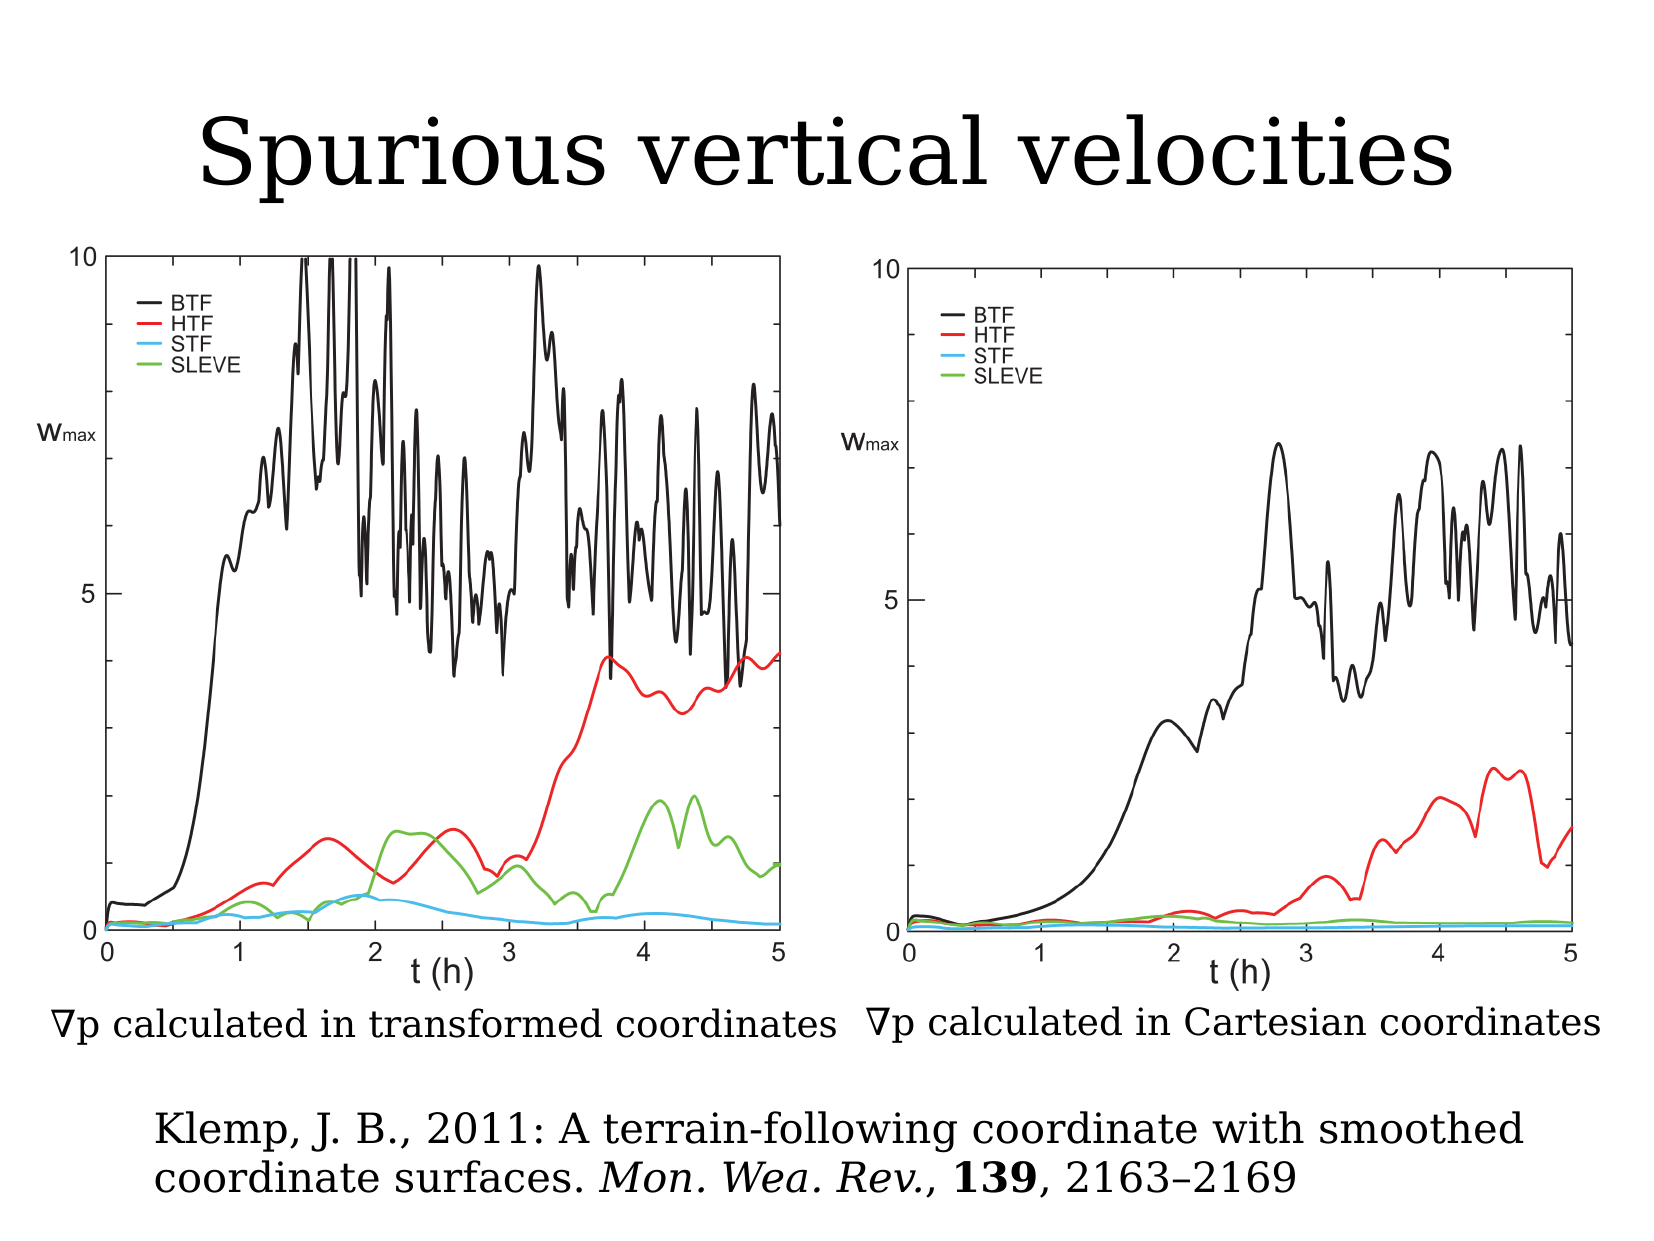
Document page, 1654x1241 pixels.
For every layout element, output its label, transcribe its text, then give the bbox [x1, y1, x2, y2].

picture [826, 251, 1595, 995]
list Klemp, J. B., 2011: A terrain-following coordinate with smoothed coordinate surfaces. Mon. Wea. Rev., 139, 2163–2169 [82, 1104, 1571, 1217]
text_box ∇p calculated in Cartesian coordinates [850, 993, 1654, 1097]
picture [23, 236, 792, 996]
text_box ∇p calculated in transformed coordinates [35, 995, 898, 1098]
title Spurious vertical velocities [82, 49, 1571, 257]
